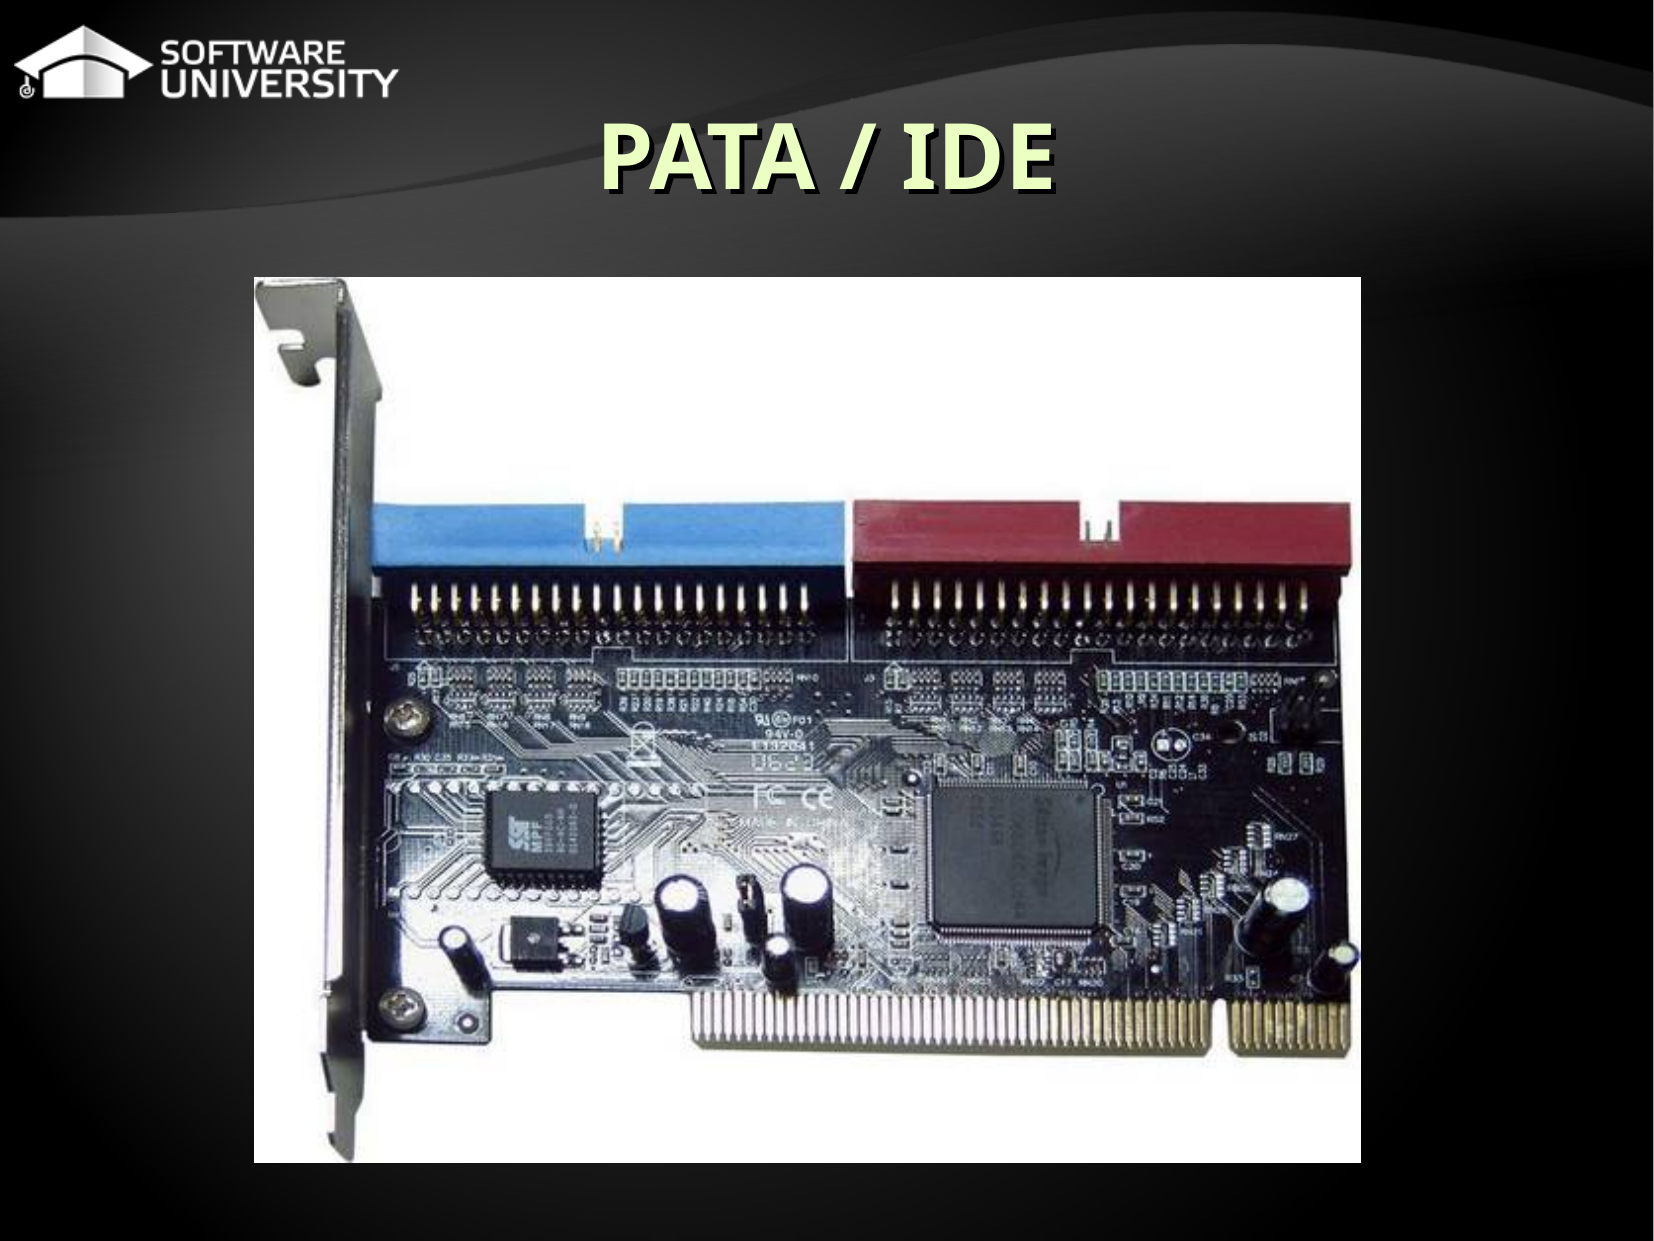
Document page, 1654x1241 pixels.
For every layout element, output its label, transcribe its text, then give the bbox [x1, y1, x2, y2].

picture [0, 0, 1654, 1241]
title PATA / IDE [82, 97, 1571, 208]
